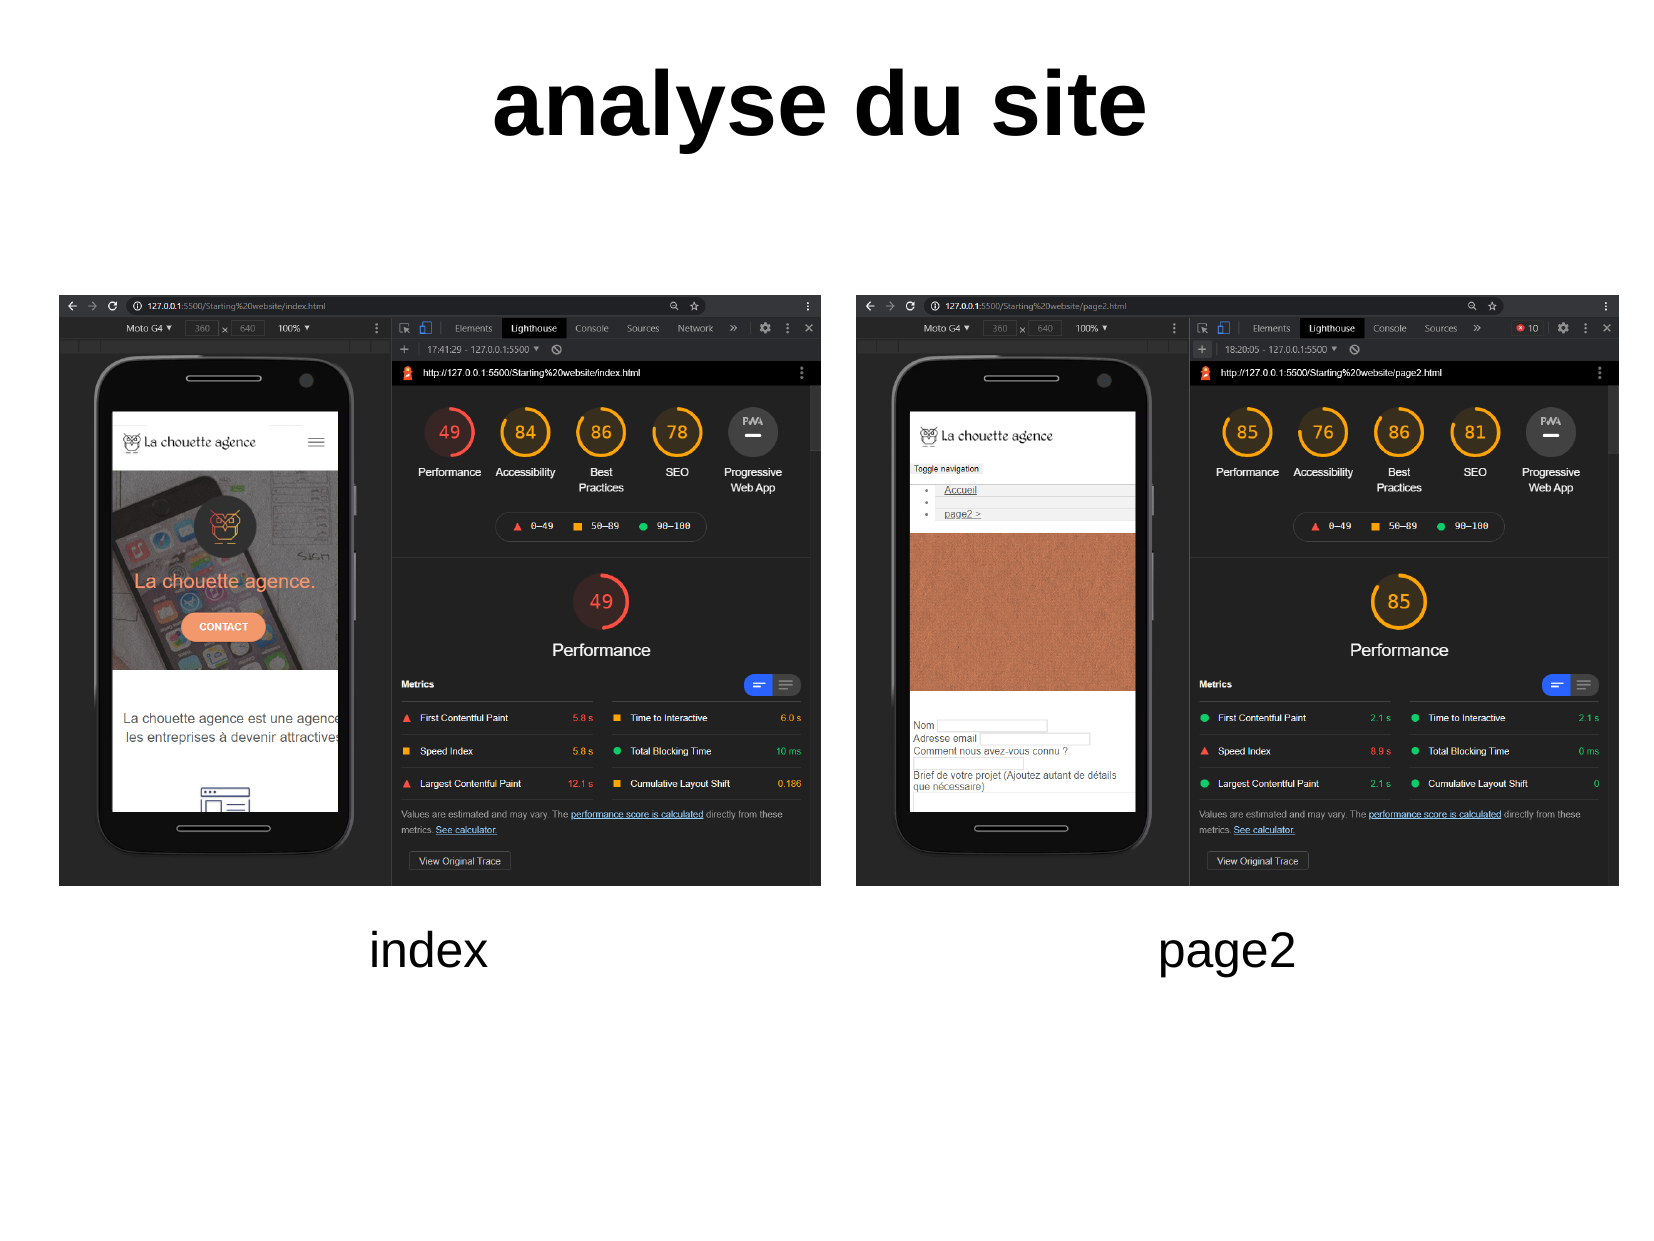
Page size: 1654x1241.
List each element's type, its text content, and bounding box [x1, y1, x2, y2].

text_box index page2 [354, 915, 1329, 1015]
title analyse du site [76, 0, 1565, 208]
picture [59, 295, 821, 886]
picture [856, 295, 1619, 886]
